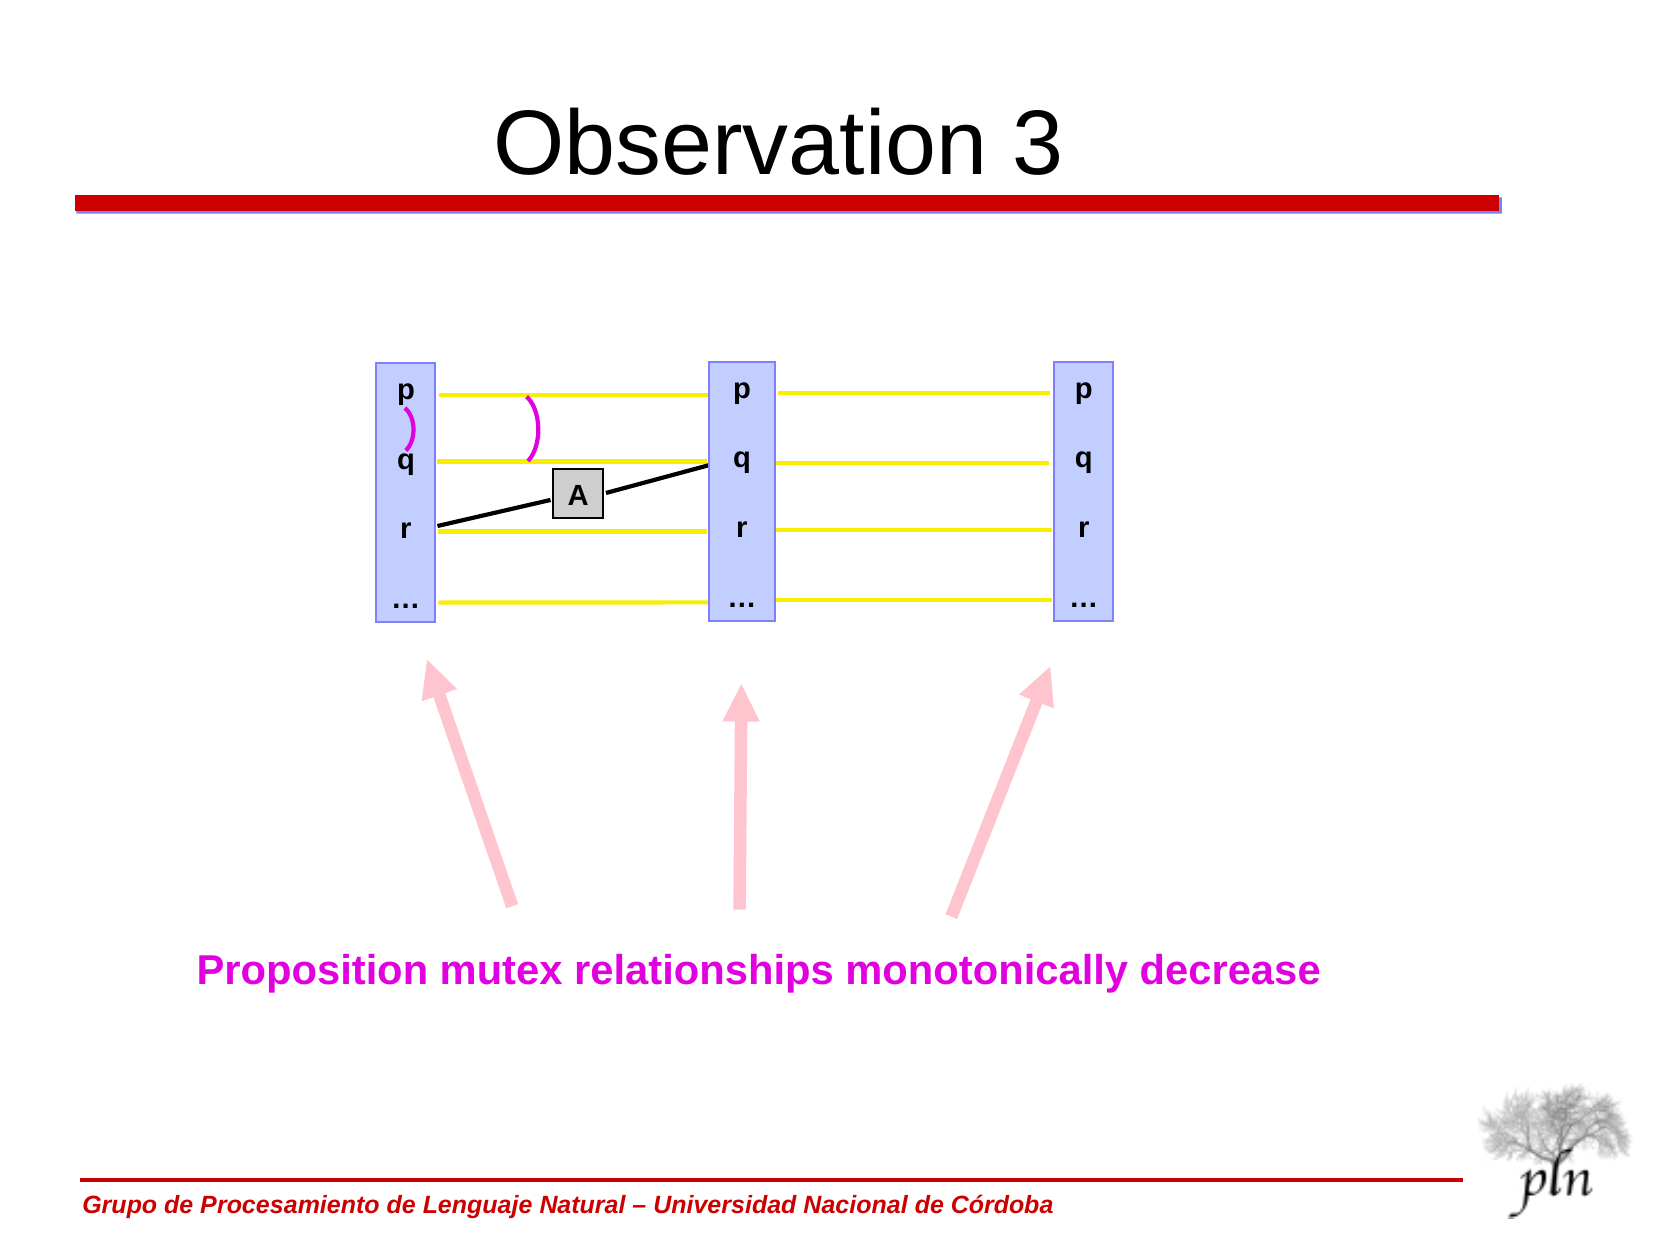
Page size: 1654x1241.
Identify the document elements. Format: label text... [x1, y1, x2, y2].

text_box Proposition mutex relationships monotonically decrease [181, 935, 1337, 1001]
picture [1477, 1083, 1635, 1219]
title Observation 3 [100, 12, 1426, 200]
text_box A [552, 468, 604, 519]
text_box p q r … [709, 361, 775, 621]
text_box p q r … [1054, 361, 1114, 621]
text_box p q r … [376, 362, 436, 623]
